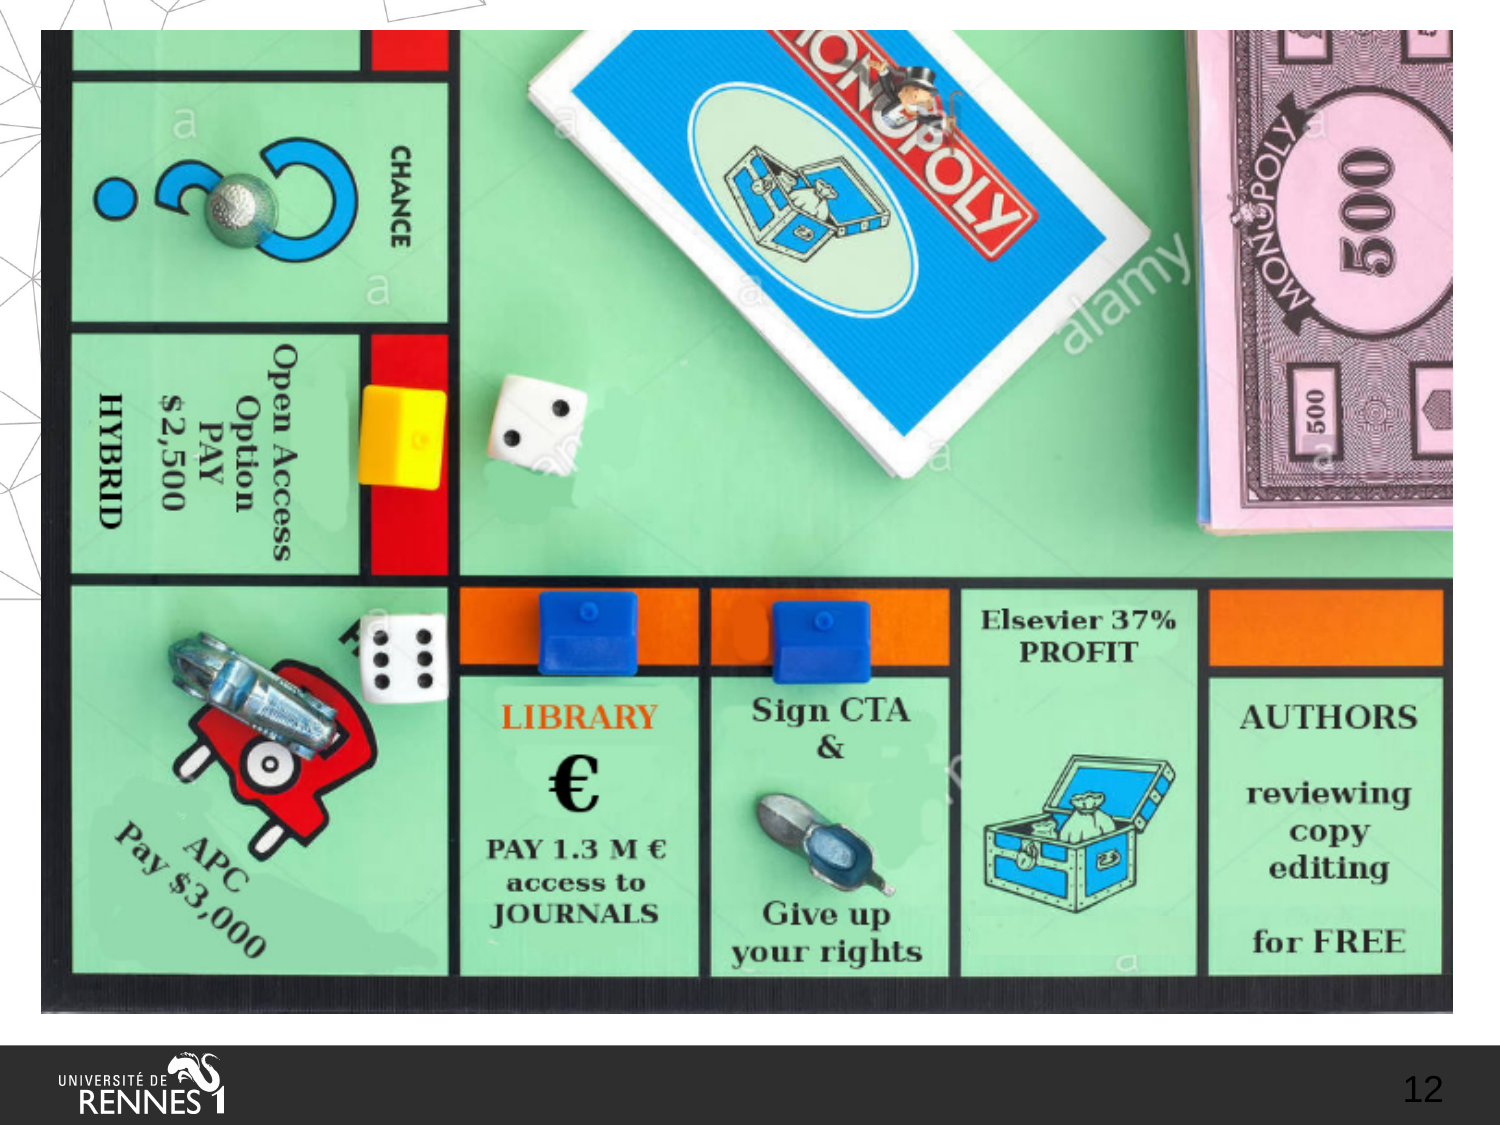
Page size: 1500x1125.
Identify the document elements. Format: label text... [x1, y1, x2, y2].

picture [0, 0, 1500, 1045]
text_box 1 [1257, 1057, 1459, 1118]
picture [59, 1052, 224, 1114]
